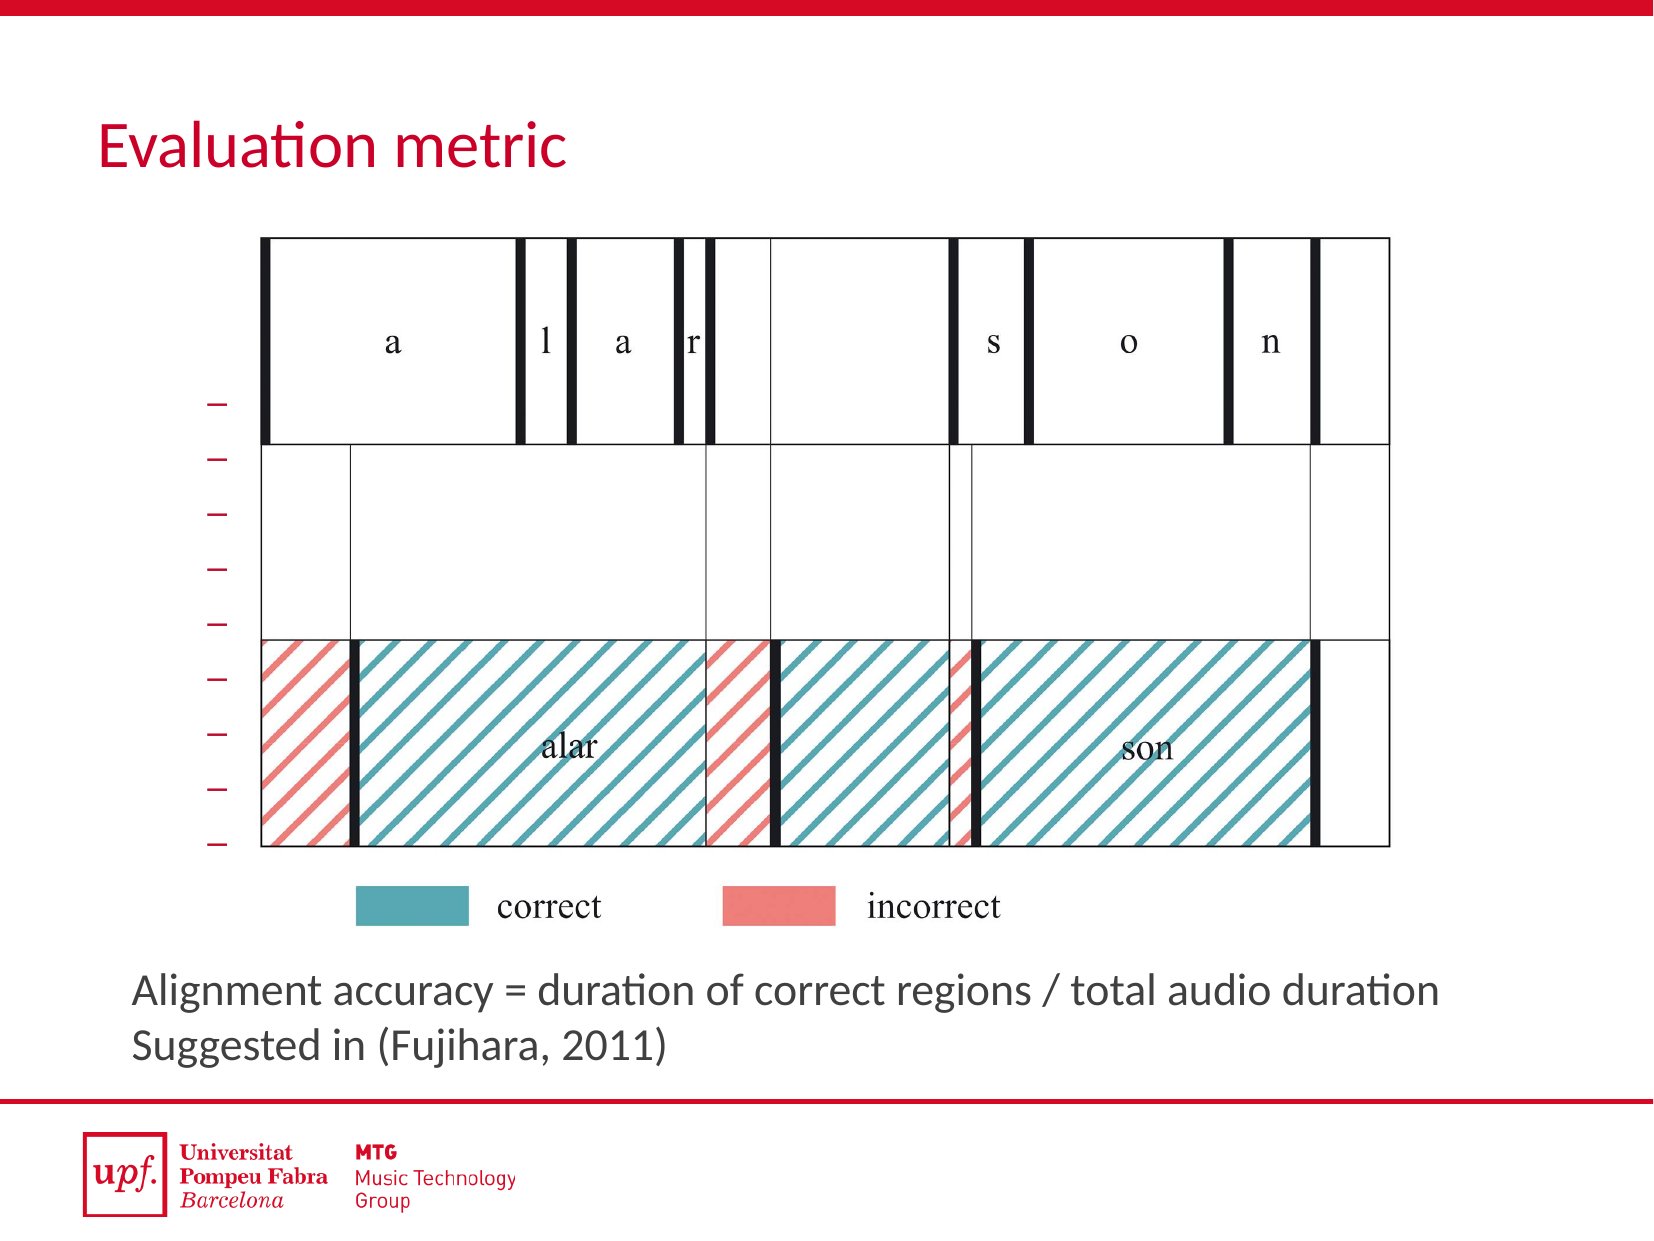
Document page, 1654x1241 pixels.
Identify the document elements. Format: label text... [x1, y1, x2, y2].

text_box Alignment accuracy = duration of correct regions / total audio duration Suggested in (Fujihara, 2011) [116, 277, 1605, 1080]
text_box Evaluation metric [82, 92, 1571, 234]
picture [227, 177, 1427, 963]
